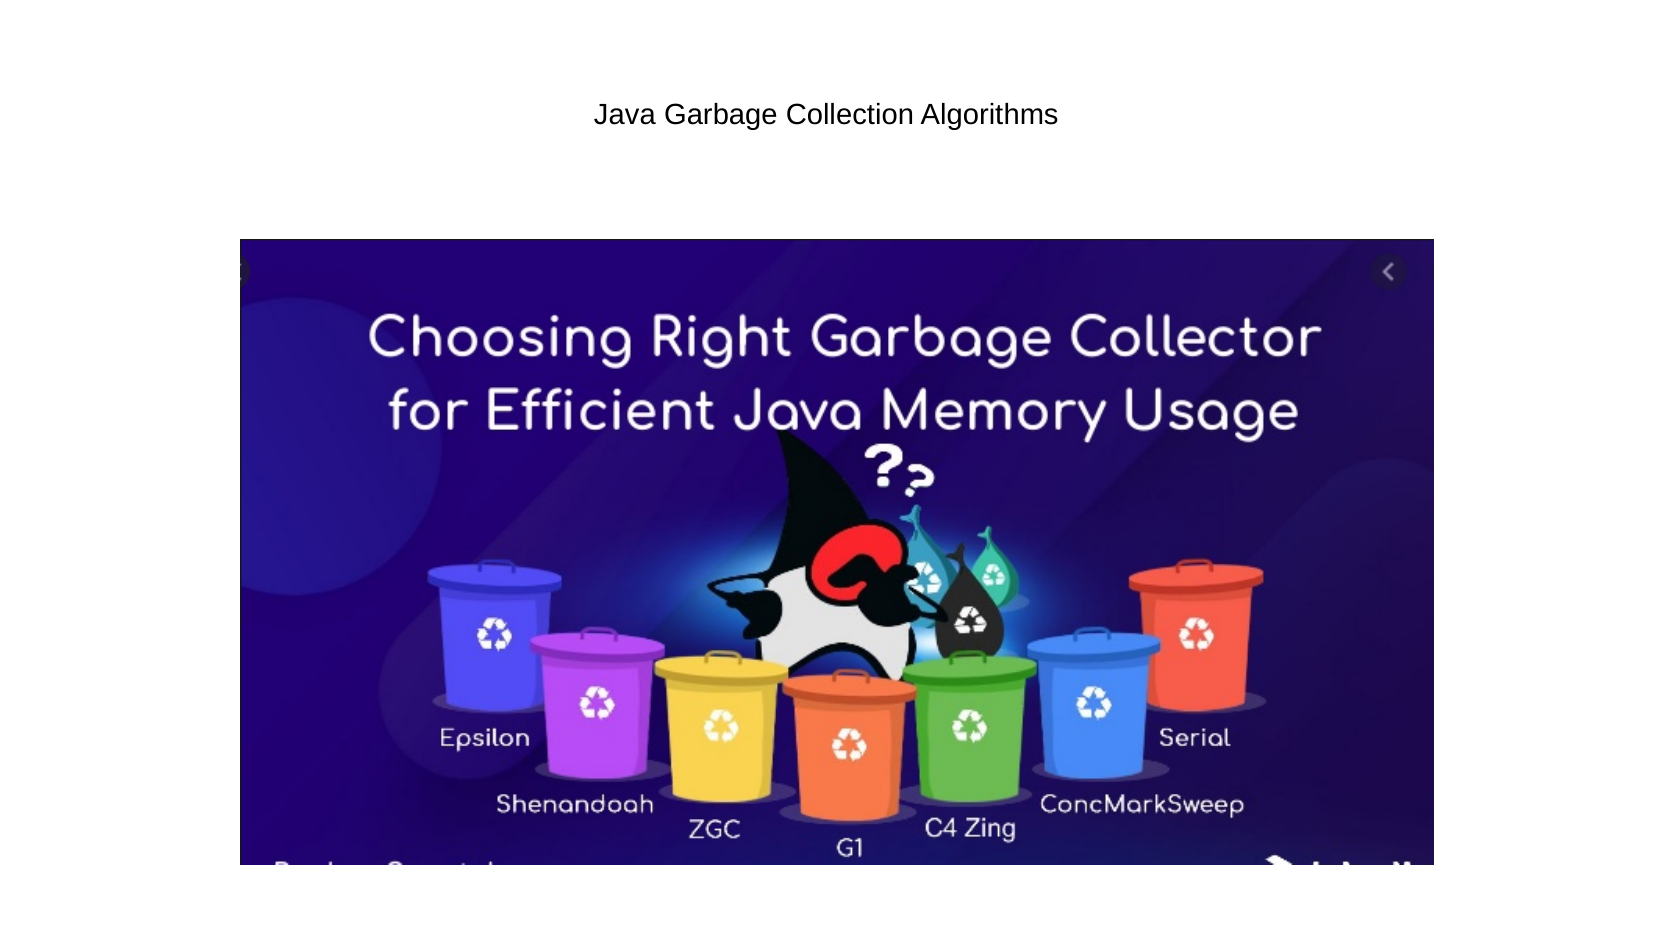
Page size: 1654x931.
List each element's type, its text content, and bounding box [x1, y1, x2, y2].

title Java Garbage Collection Algorithms [82, 37, 1571, 193]
picture [240, 239, 1434, 865]
